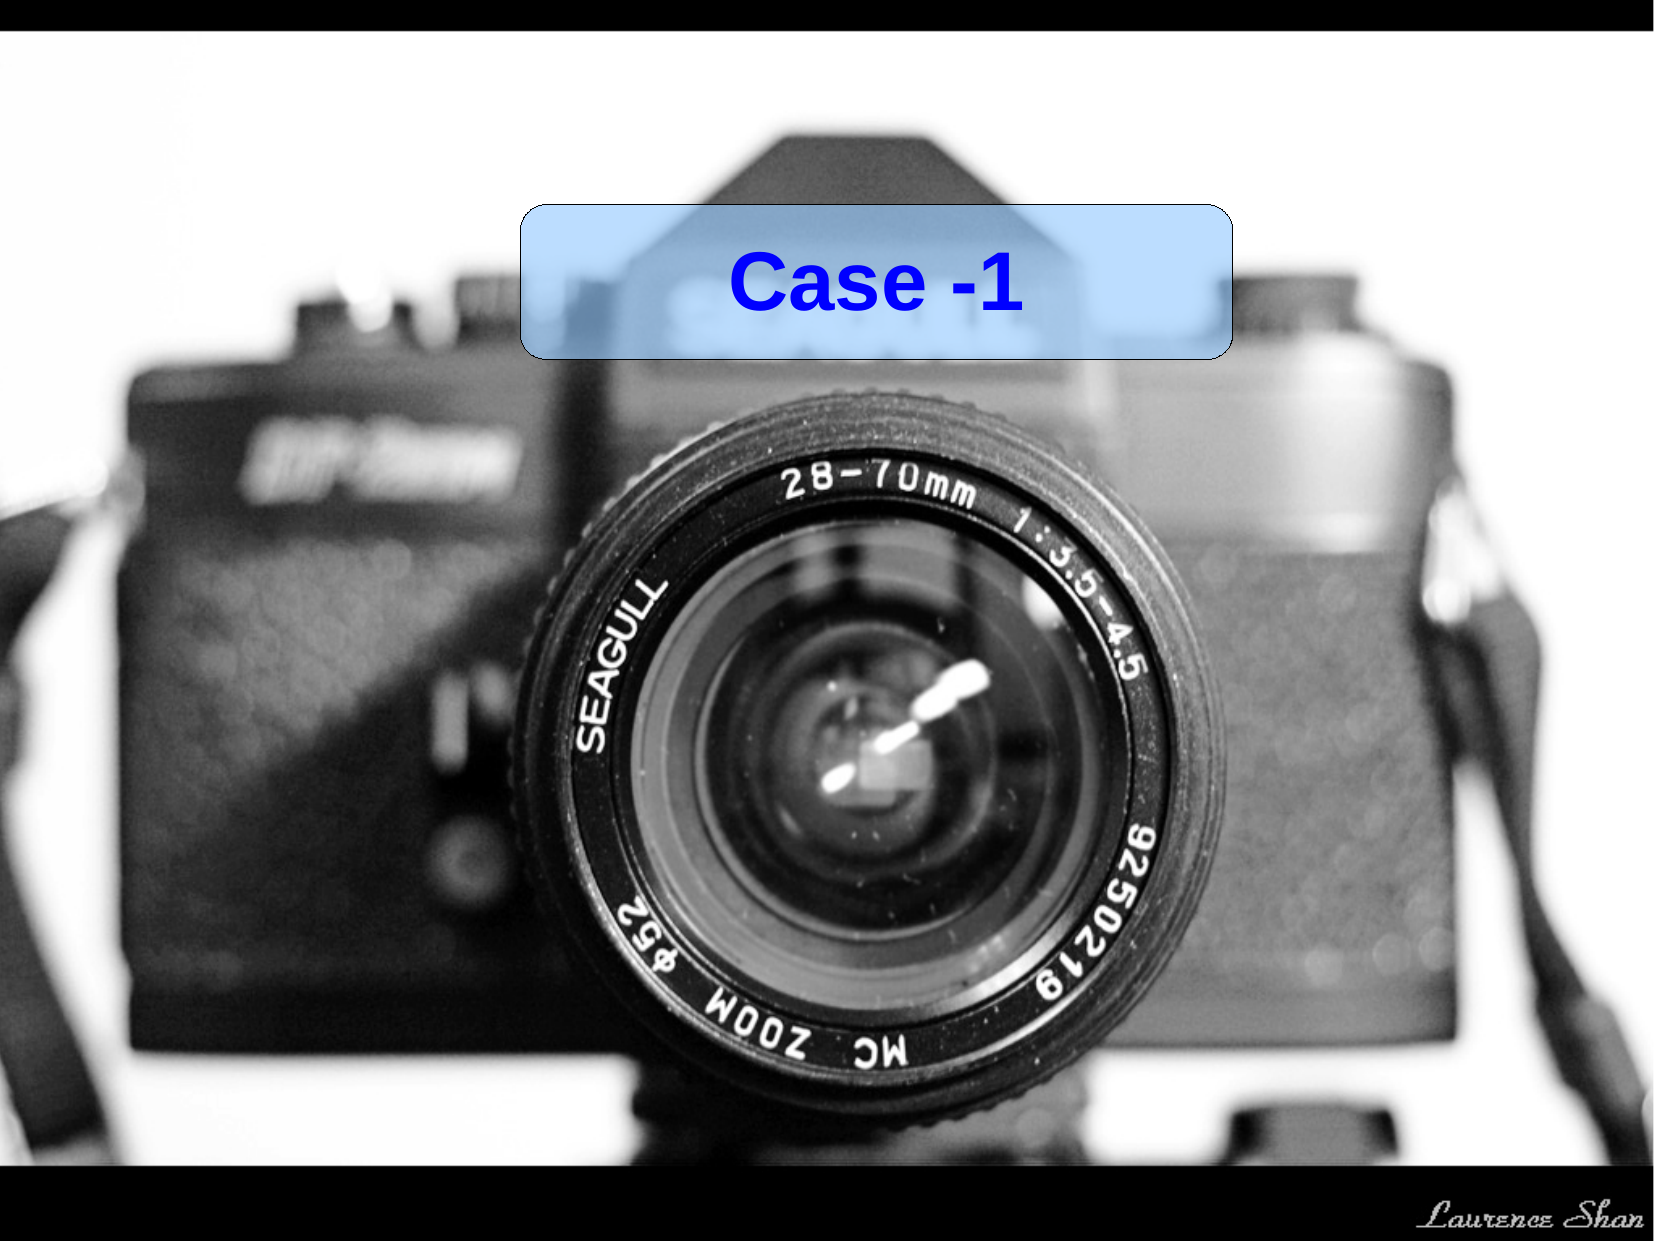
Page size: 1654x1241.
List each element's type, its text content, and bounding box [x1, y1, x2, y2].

text_box Case -1 [520, 204, 1233, 360]
picture [0, 0, 1654, 1241]
